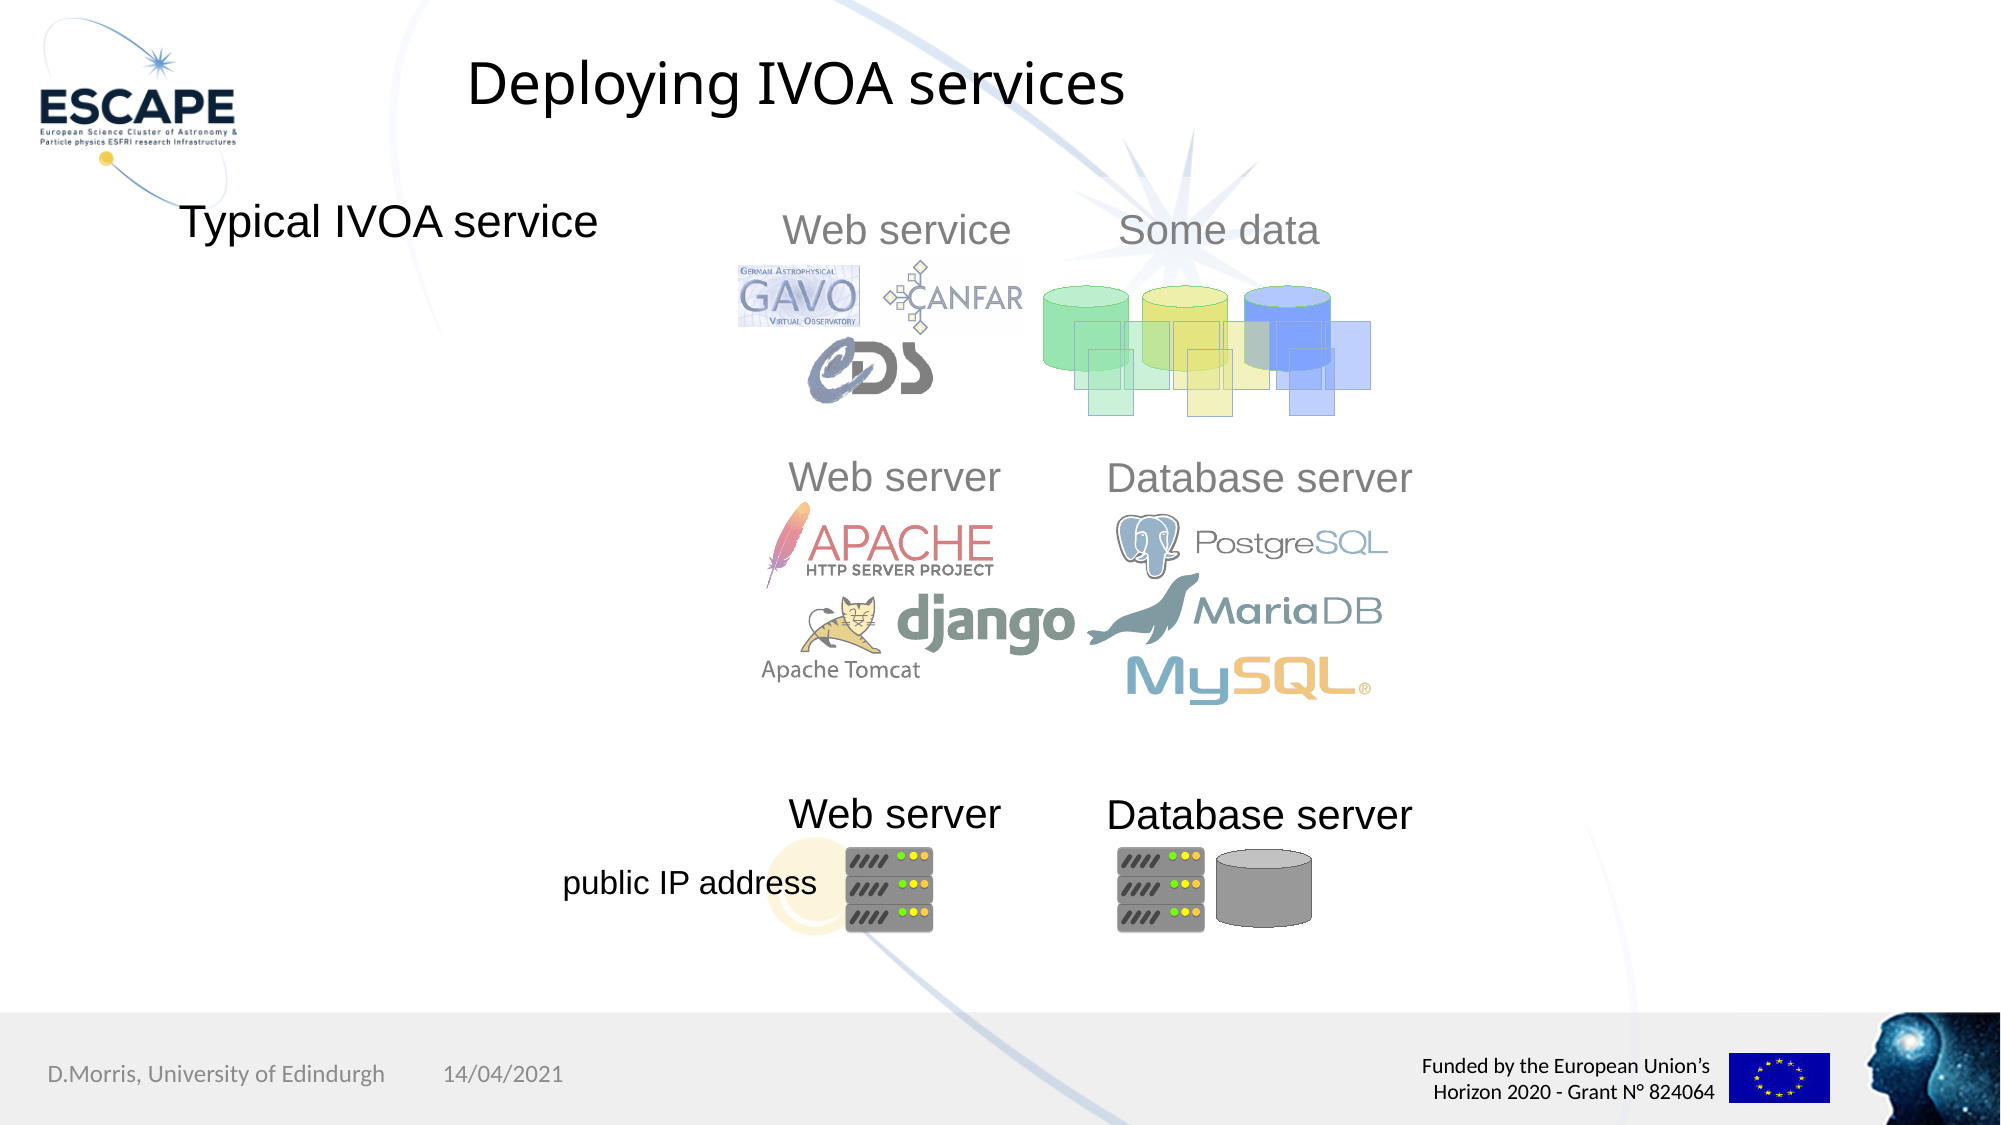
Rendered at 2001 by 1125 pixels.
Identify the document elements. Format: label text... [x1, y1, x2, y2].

footer D.Morris, University of Edindurgh [32, 1042, 414, 1103]
slide_number 14/04/2021 [427, 1042, 684, 1103]
title Deploying IVOA services [450, 11, 1647, 150]
text_box Typical IVOA service [163, 188, 602, 256]
text_box public IP address [548, 857, 833, 910]
text_box Web server [773, 783, 1017, 845]
text_box Database server [1091, 784, 1429, 846]
text_box [1216, 860, 1312, 928]
picture [0, 0, 2001, 1125]
text_box [602, 177, 1536, 768]
